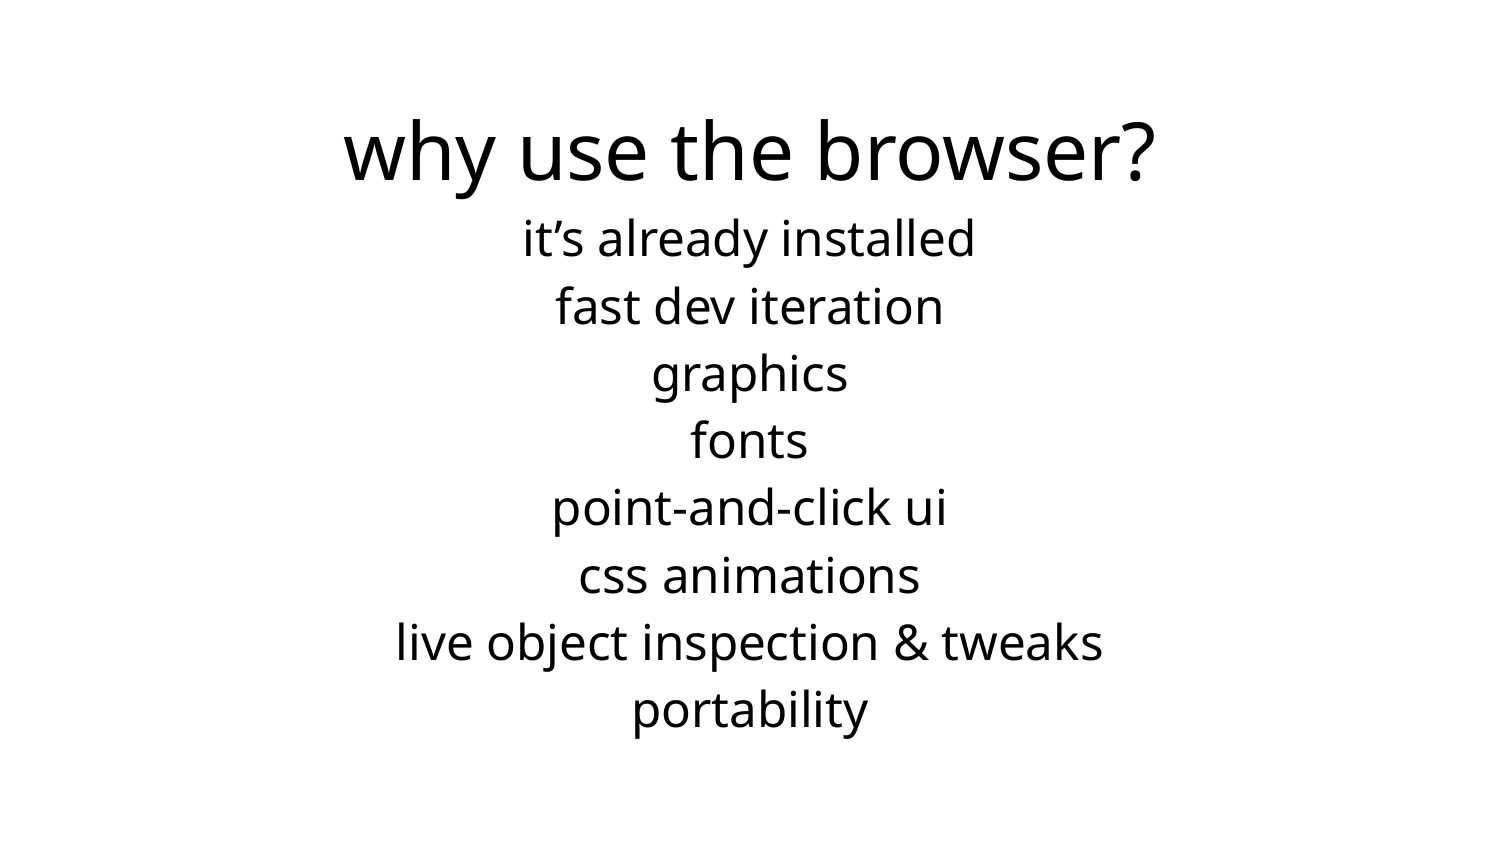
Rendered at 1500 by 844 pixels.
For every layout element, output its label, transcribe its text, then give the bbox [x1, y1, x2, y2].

title why use the browser? it’s already installed fast dev iteration graphics fonts point-and-click ui css animations live object inspection & tweaks portability [51, 76, 1449, 758]
